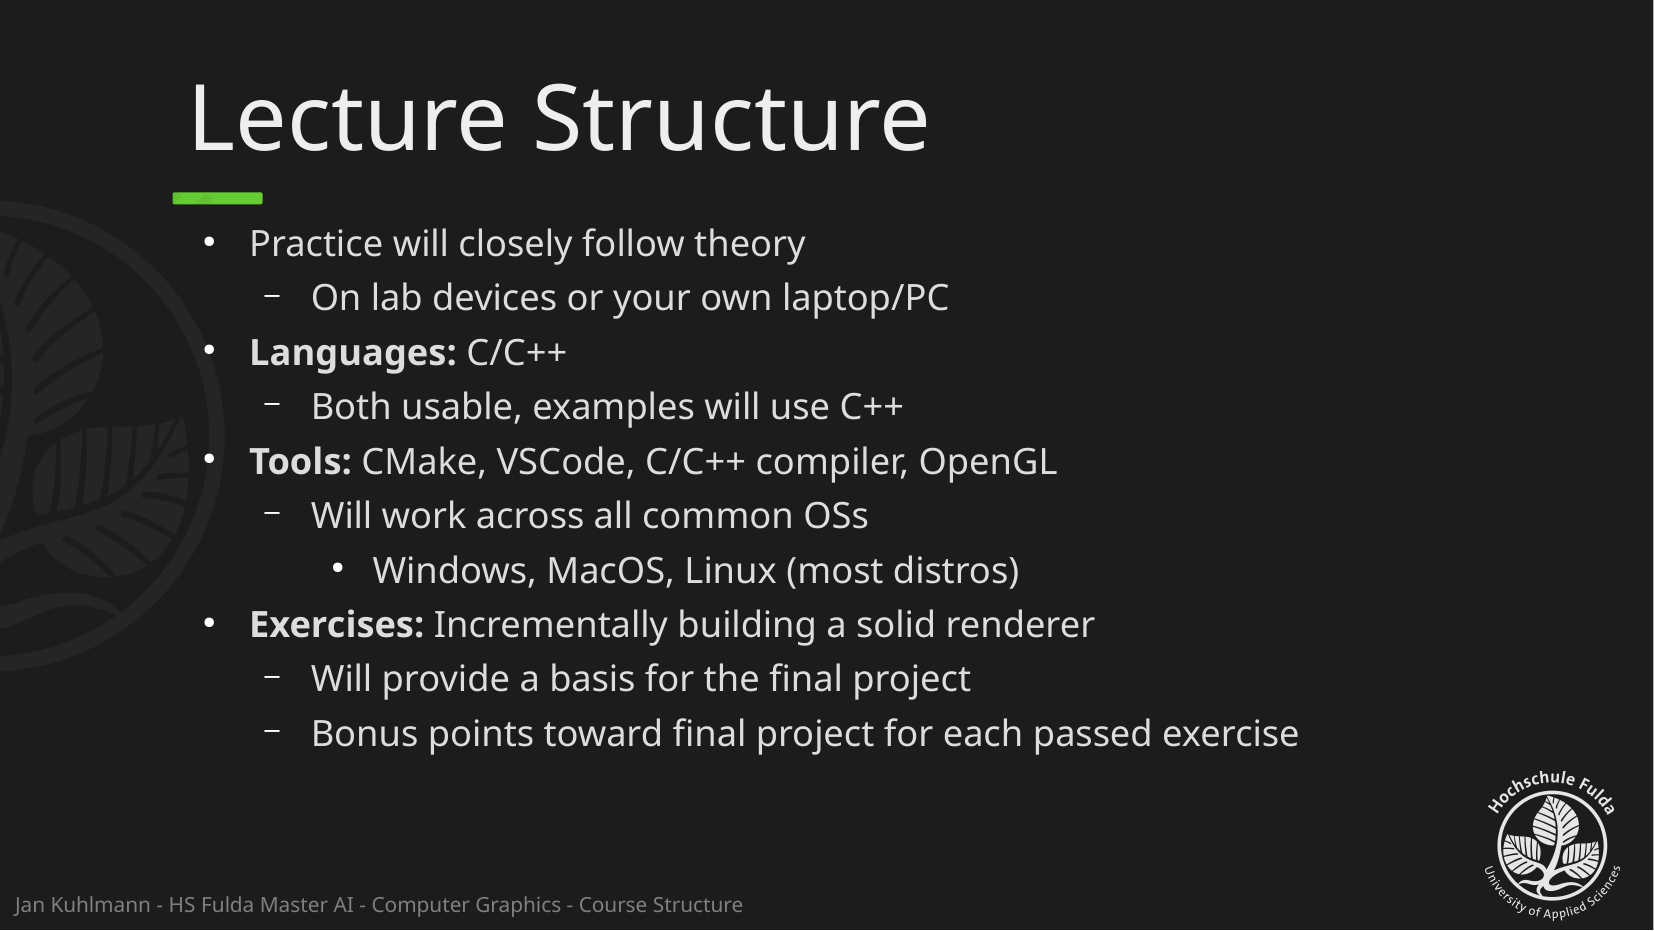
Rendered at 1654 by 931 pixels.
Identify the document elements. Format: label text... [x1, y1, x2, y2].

list Practice will closely follow theory On lab devices or your own laptop/PC Languages: C/C++ Both usable, examples will use C++ Tools: CMake, VSCode, C/C++ compiler, OpenGL Will work across all common OSs Windows, MacOS, Linux (most distros) Exercises: Incrementally building a solid renderer Will provide a basis for the final project Bonus points toward final project for each passed exercise [187, 217, 1571, 758]
title Lecture Structure [187, 37, 1571, 193]
picture [1485, 771, 1620, 921]
